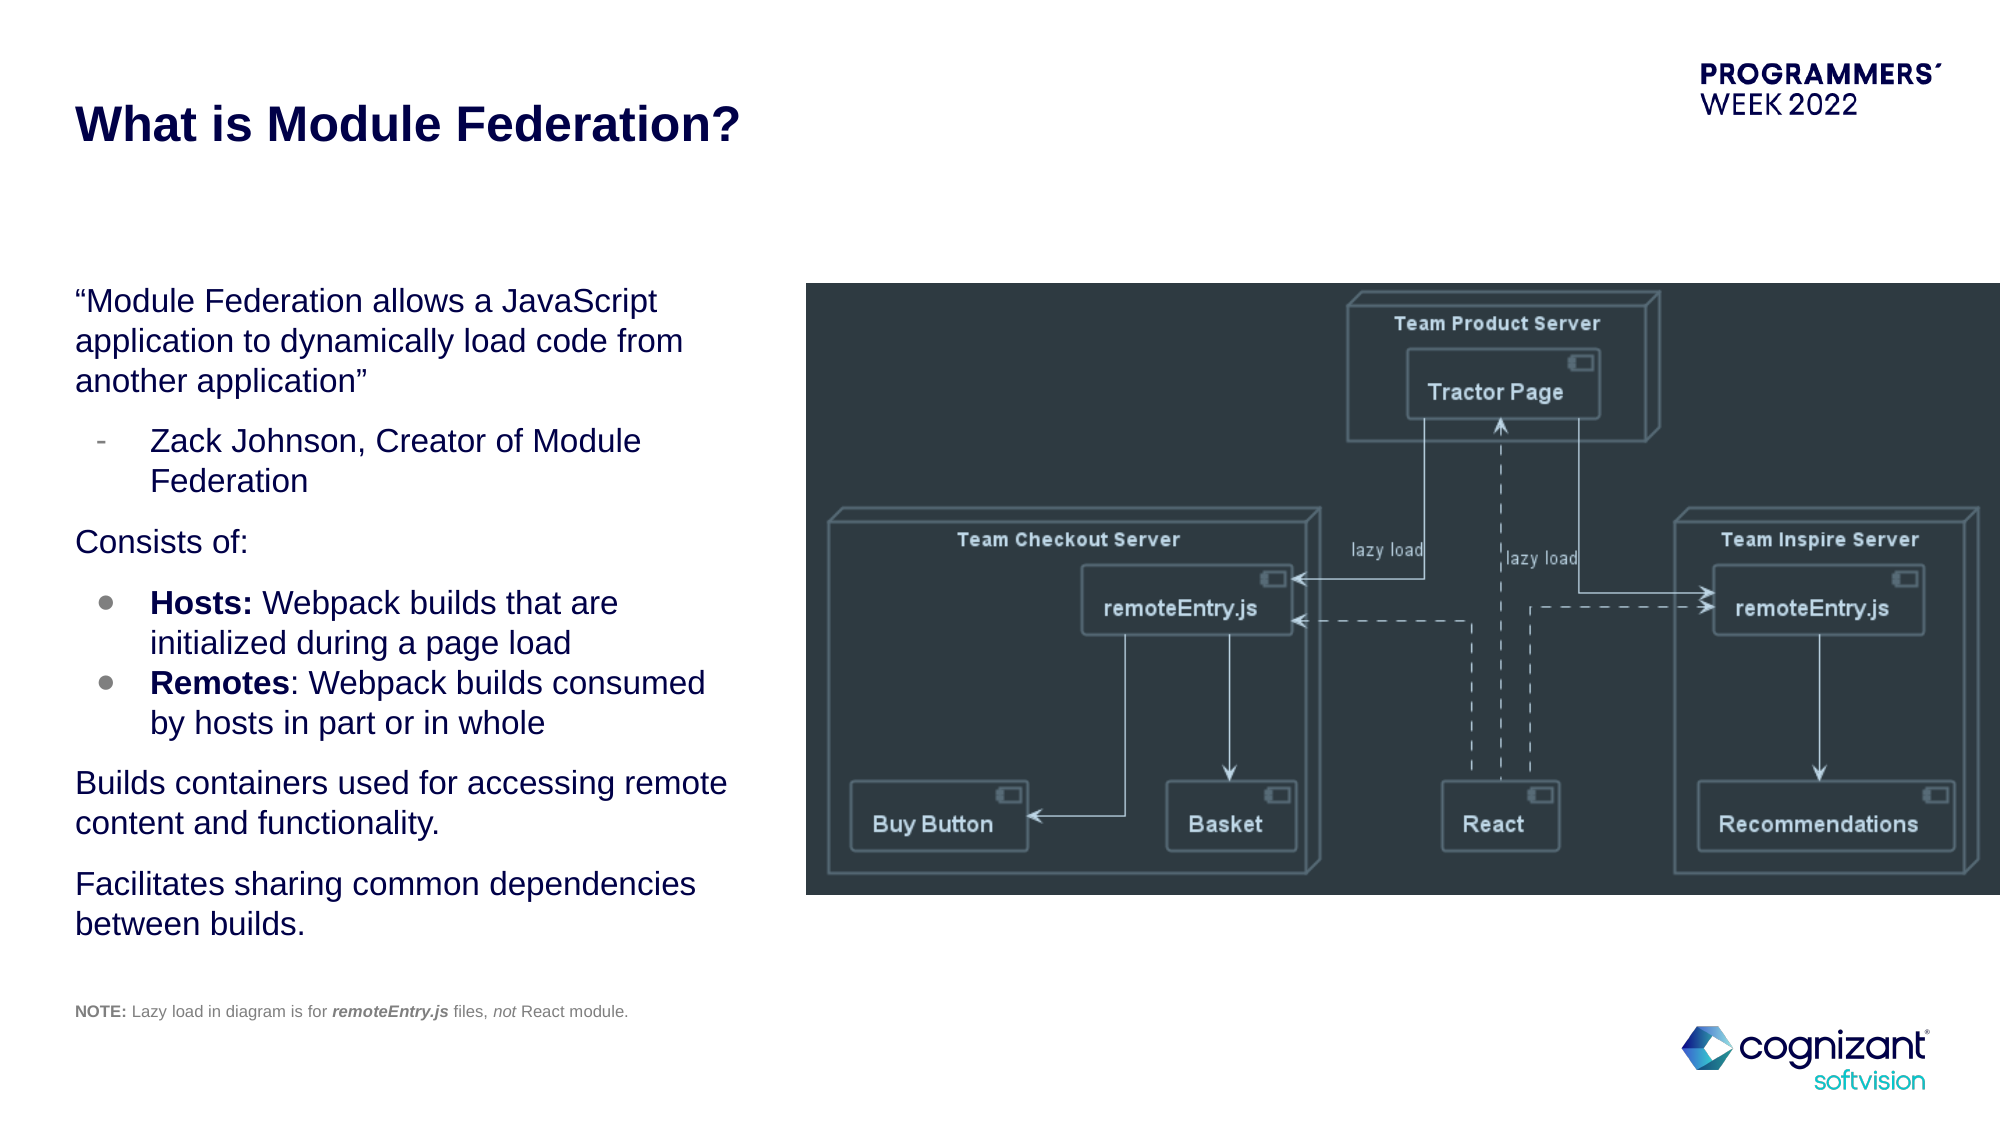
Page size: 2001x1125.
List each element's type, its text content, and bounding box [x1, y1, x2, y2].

title What is Module Federation? [75, 91, 1940, 280]
list “Module Federation allows a JavaScript application to dynamically load code from another application” Zack Johnson, Creator of Module Federation Consists of: Hosts: Webpack builds that are initialized during a page load Remotes: Webpack builds consumed by hosts in part or in whole Builds containers used for accessing remote content and functionality. Facilitates sharing common dependencies between builds. [75, 280, 750, 929]
list NOTE: Lazy load in diagram is for remoteEntry.js files, not React module. [75, 963, 750, 1022]
picture [1677, 54, 1942, 129]
picture [1663, 1005, 1949, 1110]
picture [806, 283, 2000, 895]
